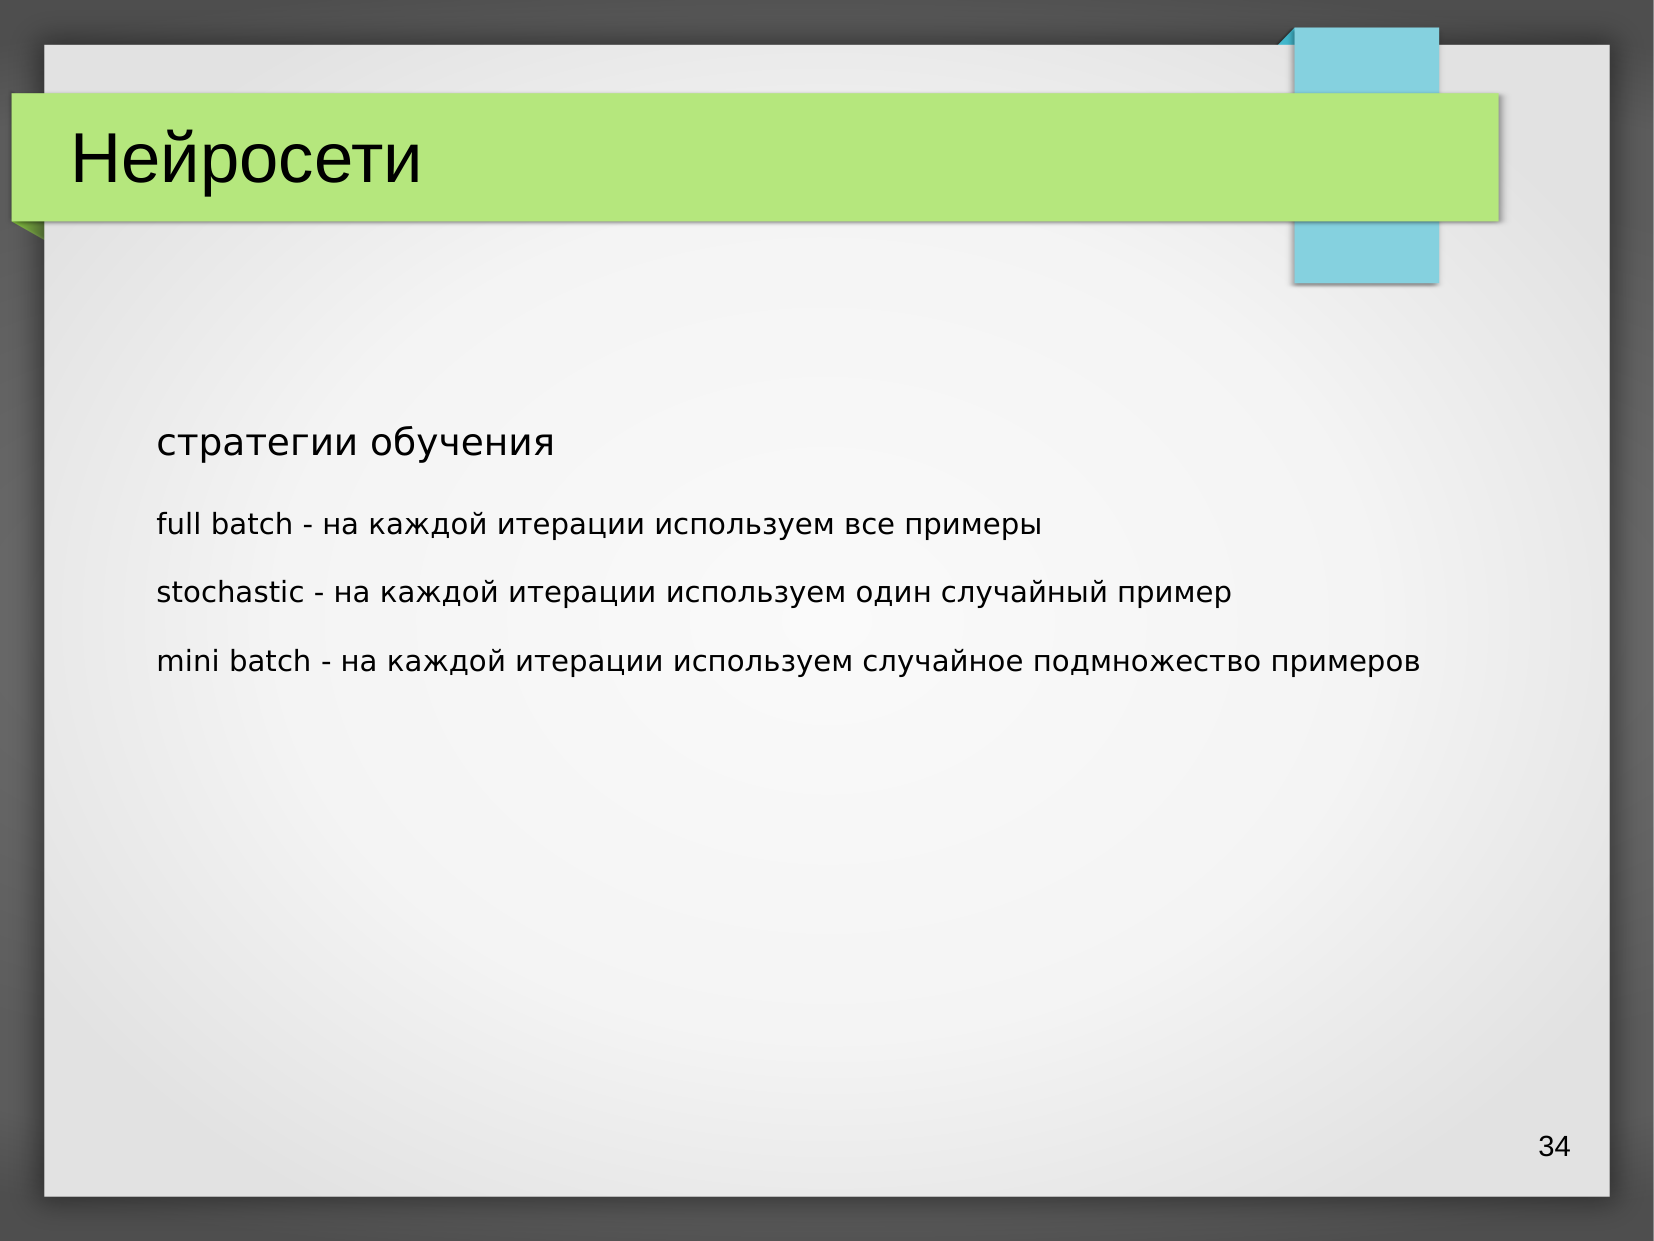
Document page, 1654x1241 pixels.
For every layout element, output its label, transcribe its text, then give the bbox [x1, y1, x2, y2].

picture [0, 0, 1654, 1241]
title Нейросети [70, 118, 1205, 199]
text_box стратегии обучения full batсh - на каждой итерации используем все примеры stochastic - на каждой итерации используем один случайный пример mini batch - на каждой итерации используем случайное подмножество примеров [141, 412, 1486, 733]
